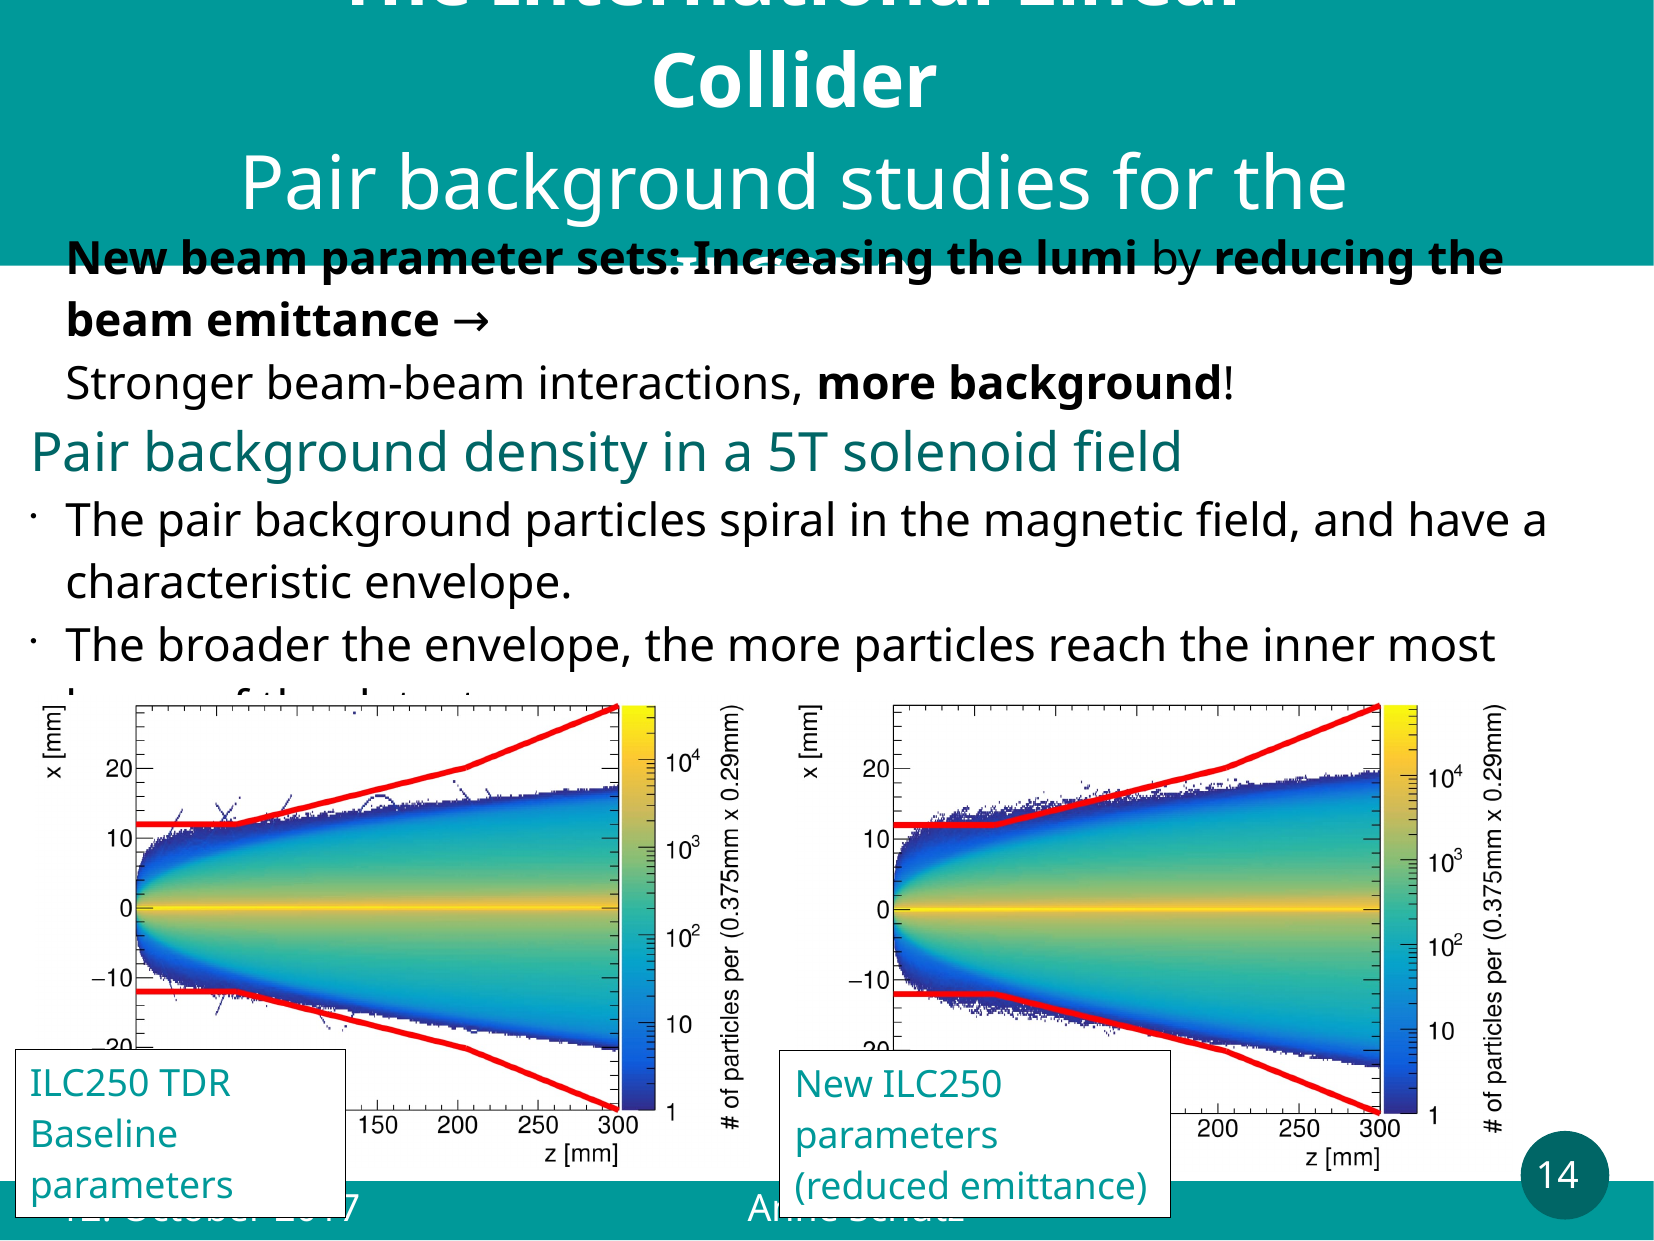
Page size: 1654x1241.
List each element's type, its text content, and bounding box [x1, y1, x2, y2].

text_box New ILC250 parameters (reduced emittance) [779, 1050, 1171, 1173]
picture [35, 695, 750, 1168]
title The International Linear Collider Pair background studies for the ILC250 [239, 0, 1415, 257]
text_box New beam parameter sets: Increasing the lumi by reducing the beam emittance → Stronger beam-beam interactions, more background! Pair background density in a 5T solenoid field The pair background particles spiral in the magnetic field, and have a characteristic envelope. The broader the envelope, the more particles reach the inner most layers of the detector [30, 257, 1636, 706]
text_box ILC250 TDR Baseline parameters [15, 1049, 346, 1172]
picture [795, 699, 1513, 1172]
